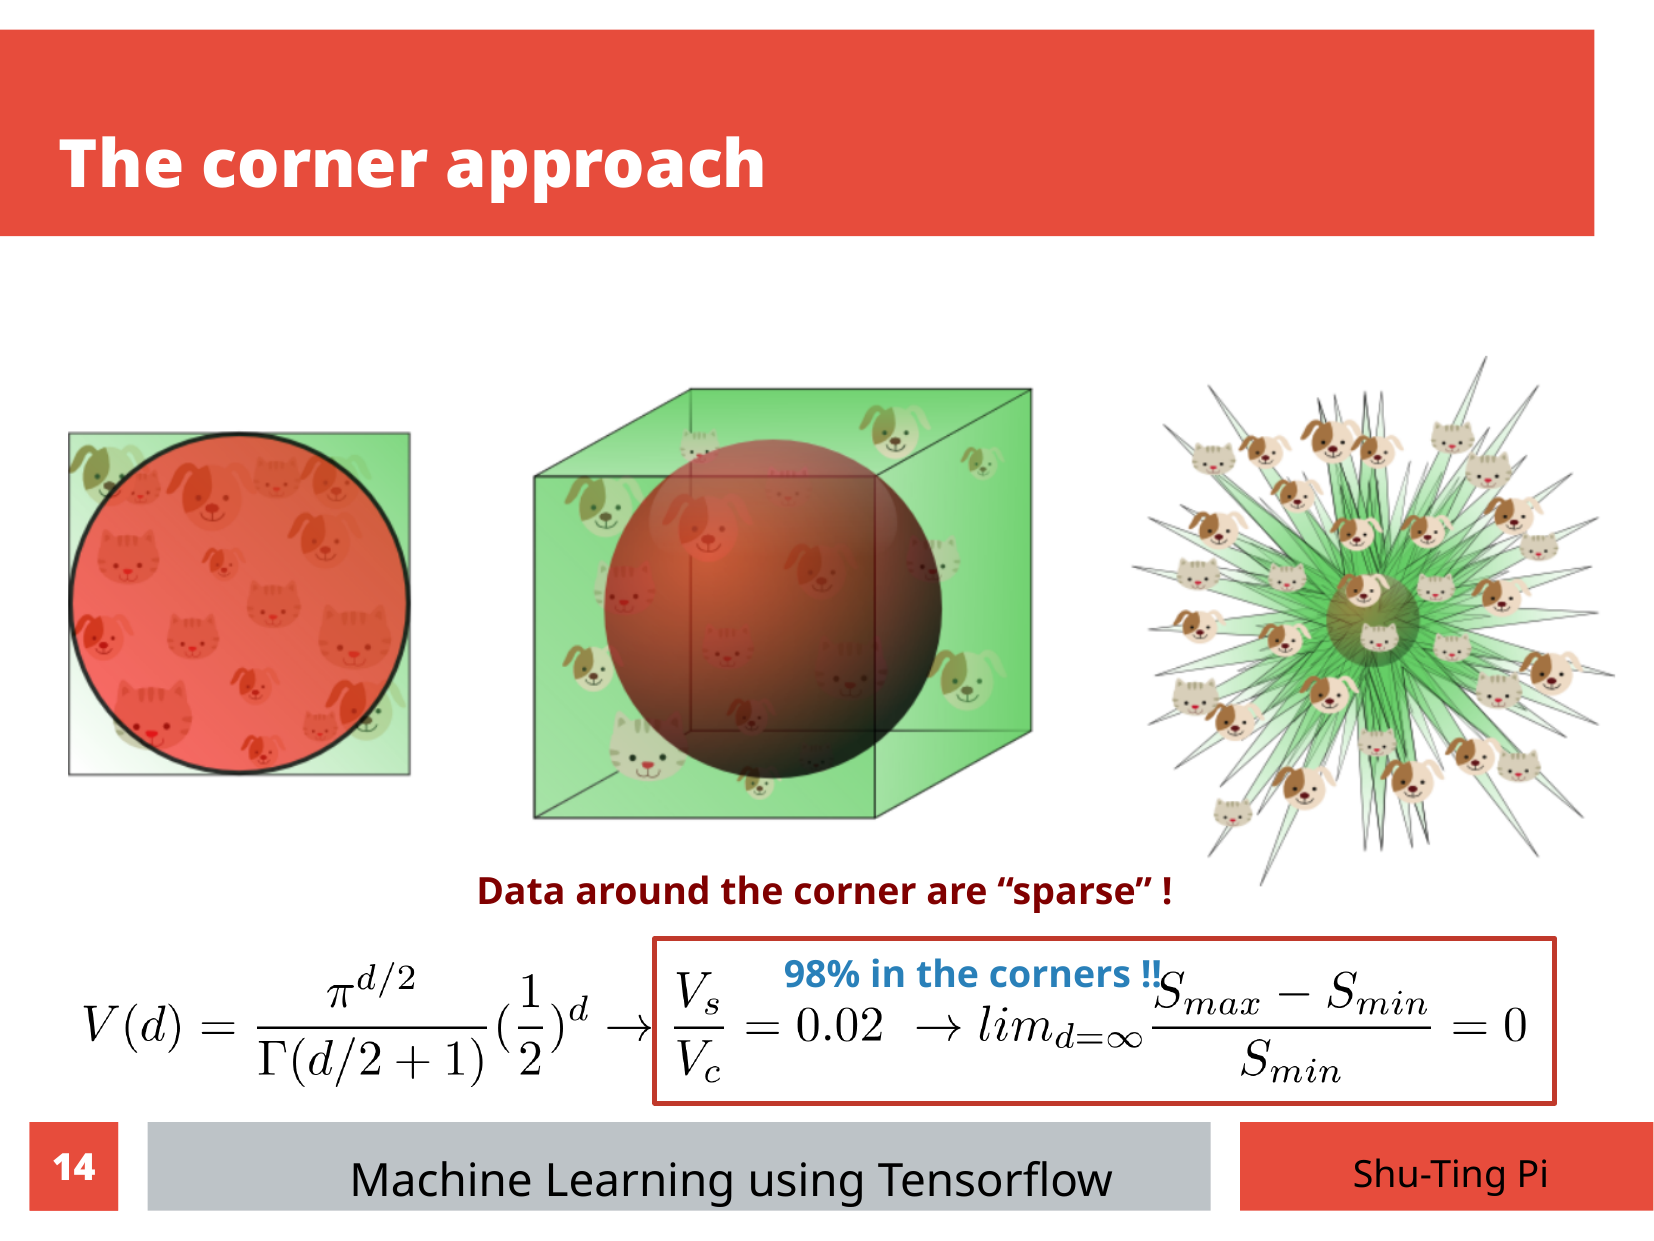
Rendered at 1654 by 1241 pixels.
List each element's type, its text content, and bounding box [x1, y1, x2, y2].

text_box Shu-Ting Pi [1338, 1140, 1573, 1203]
text_box Machine Learning using Tensorflow [334, 1139, 1220, 1241]
text_box Data around the corner are “sparse” ! [461, 856, 1122, 919]
text_box 98% in the corners !! [768, 939, 1139, 1002]
picture [27, 341, 1629, 899]
picture [657, 962, 1526, 1087]
title The corner approach [59, 59, 1595, 207]
picture [83, 962, 652, 1087]
